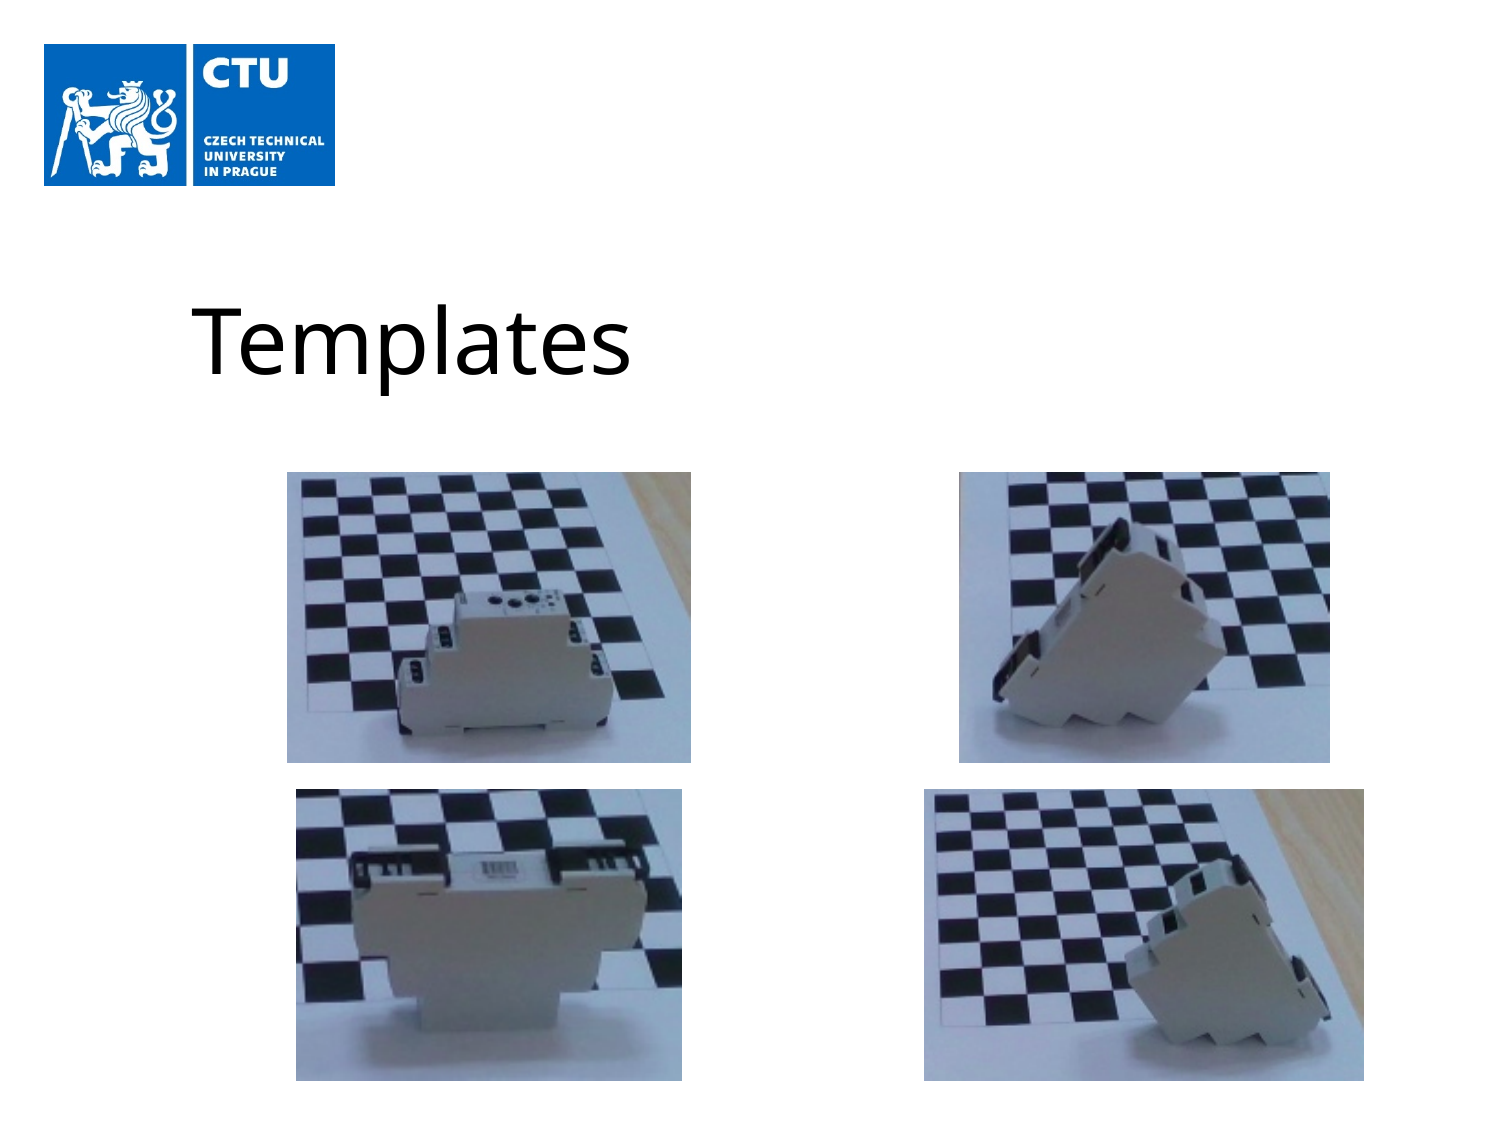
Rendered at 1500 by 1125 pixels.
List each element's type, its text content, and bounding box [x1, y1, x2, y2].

picture [959, 472, 1330, 763]
picture [44, 44, 335, 186]
picture [287, 472, 691, 763]
picture [296, 789, 682, 1081]
title Templates [177, 236, 1456, 454]
picture [924, 789, 1364, 1081]
